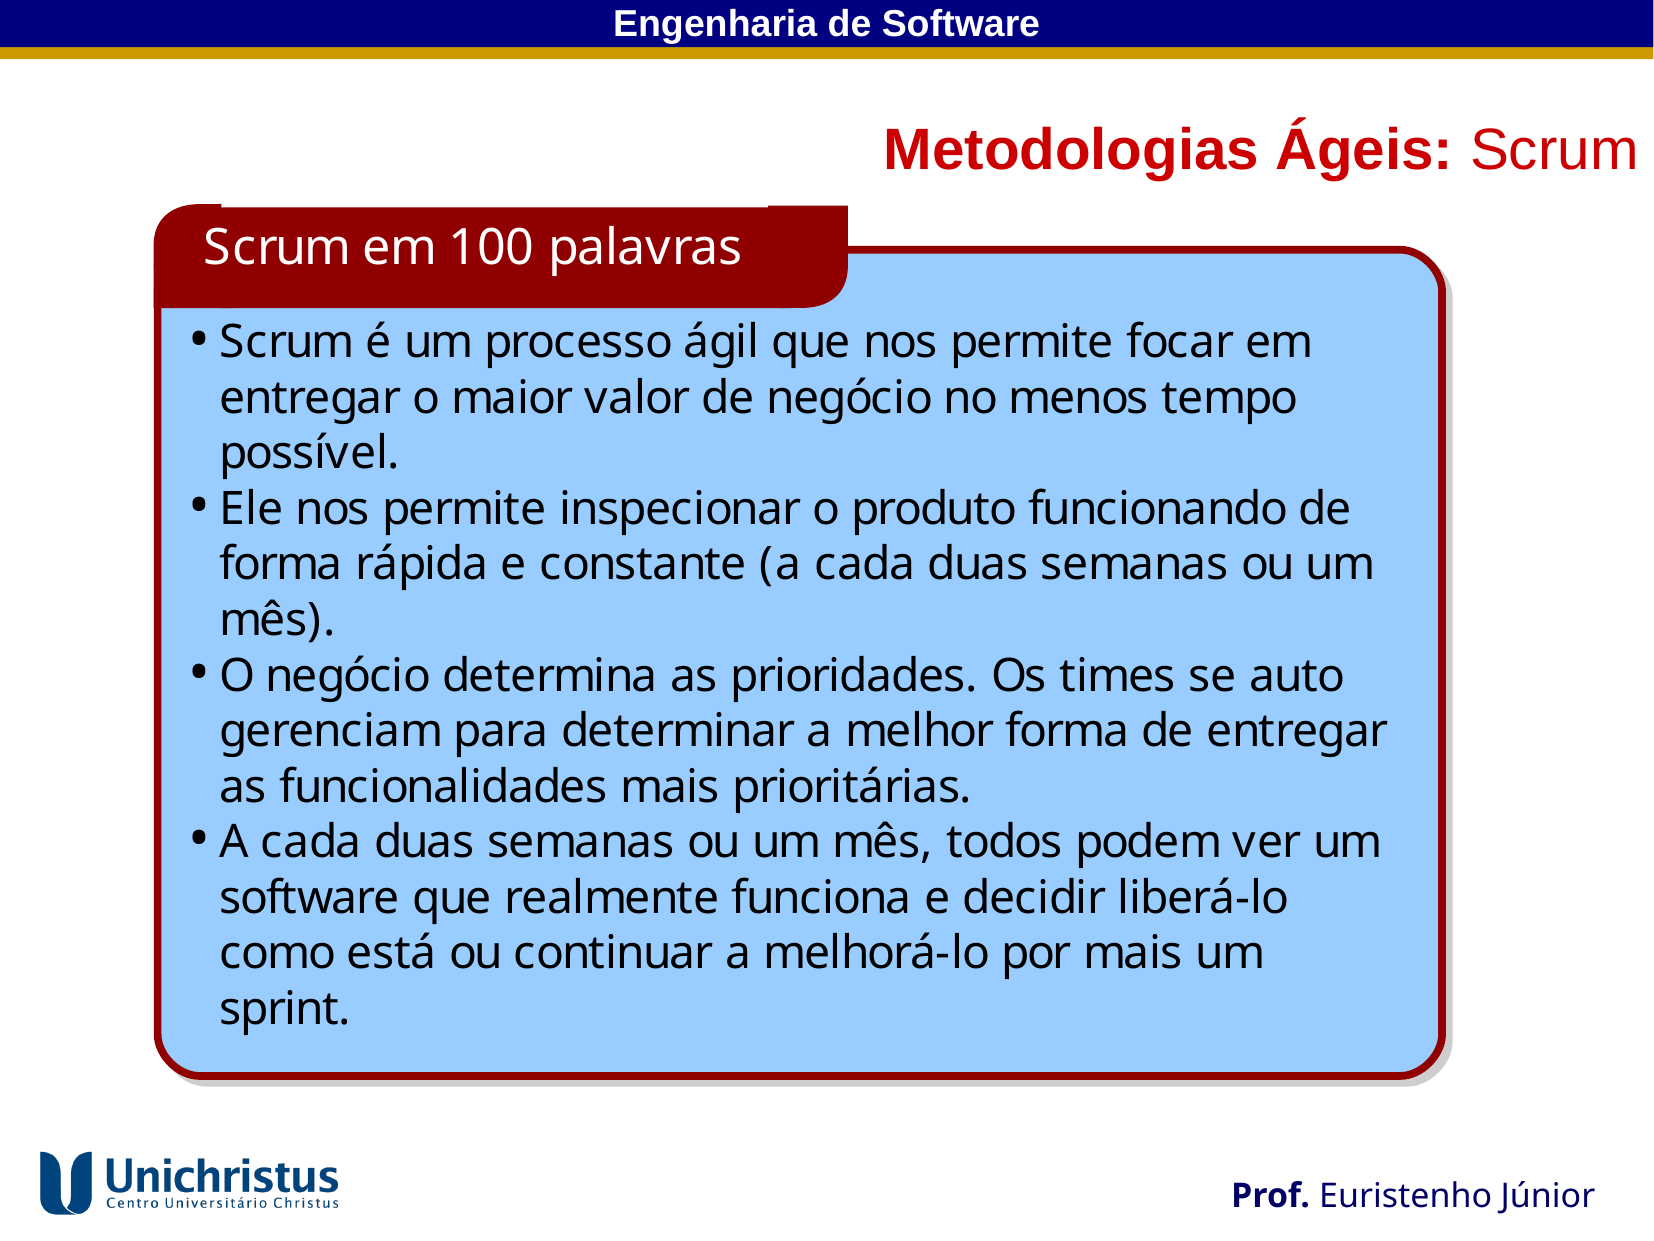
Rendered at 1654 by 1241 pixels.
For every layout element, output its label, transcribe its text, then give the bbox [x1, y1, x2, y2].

text_box Engenharia de Software [0, 0, 1654, 48]
text_box Prof. Euristenho Júnior [1216, 1163, 1654, 1224]
text_box Metodologias Ágeis: Scrum [869, 109, 1654, 189]
picture [35, 1148, 343, 1217]
text_box [0, 48, 1654, 60]
picture [153, 203, 1453, 1087]
